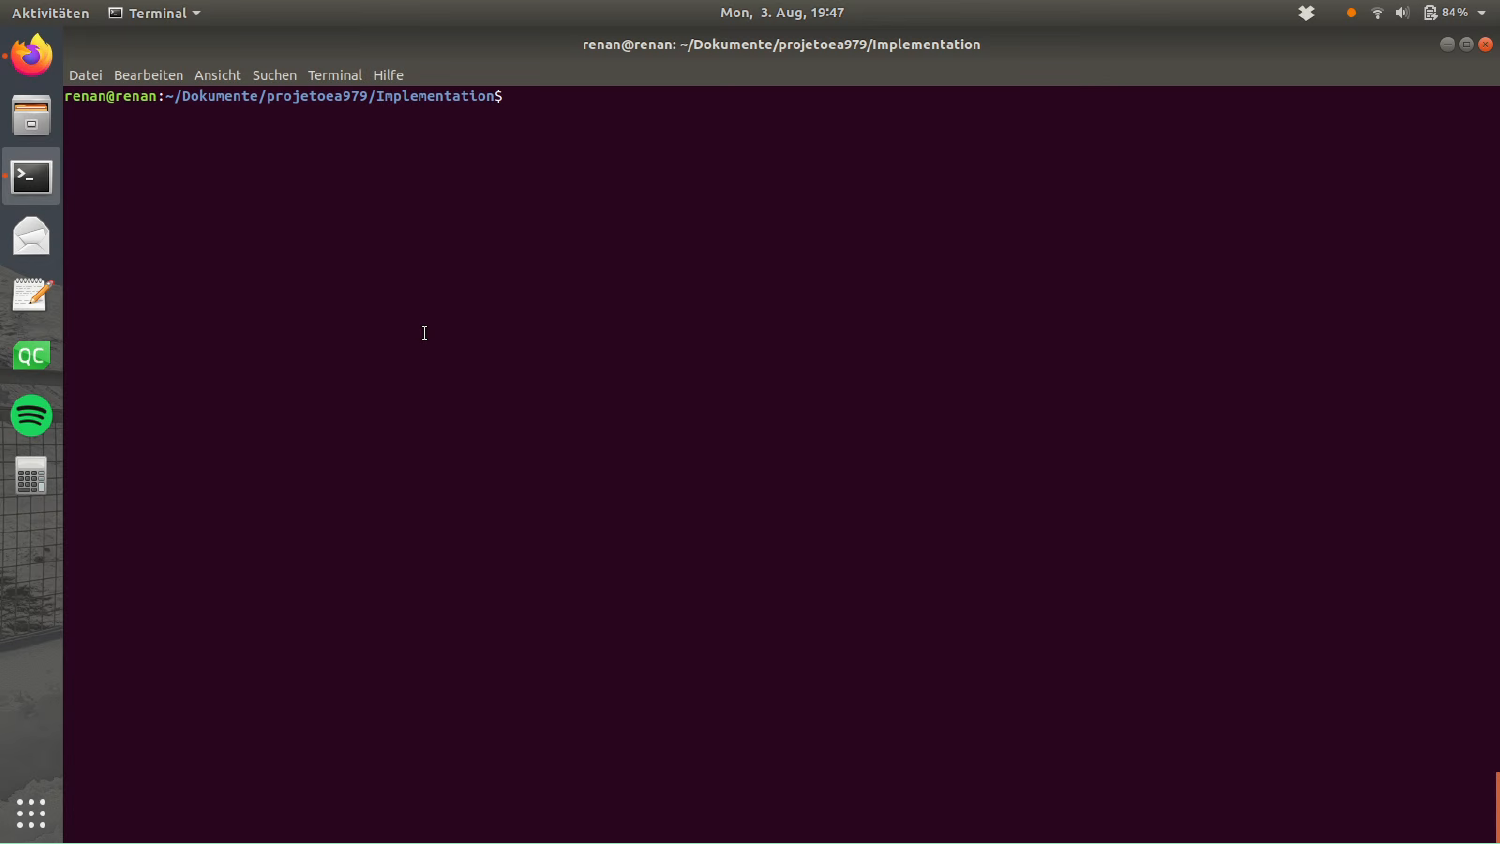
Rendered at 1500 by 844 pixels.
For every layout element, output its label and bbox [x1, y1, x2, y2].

text_box [0, 0, 1500, 844]
